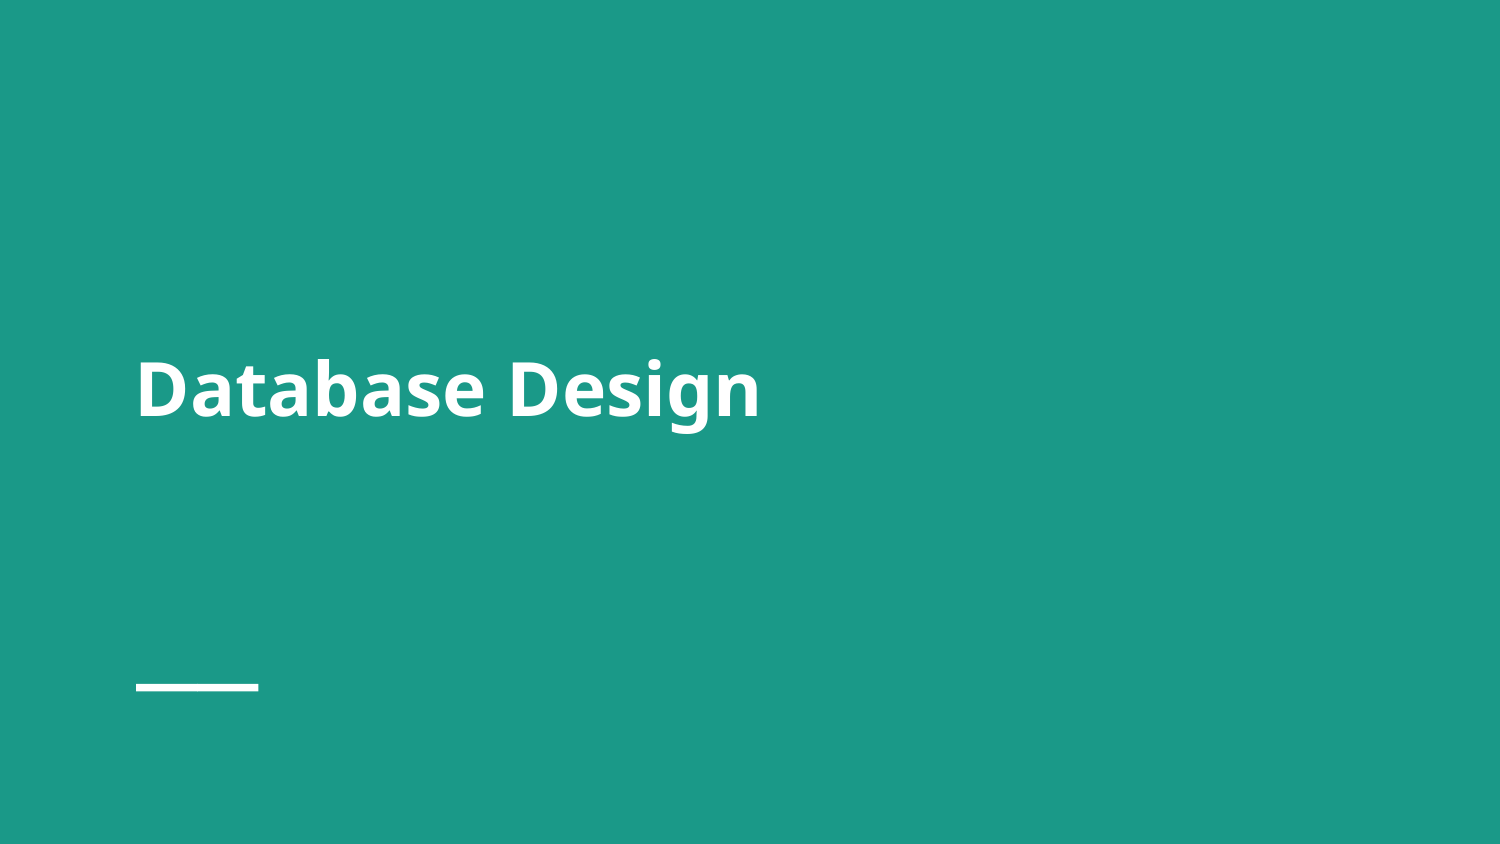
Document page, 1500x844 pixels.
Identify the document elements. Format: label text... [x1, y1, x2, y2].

title Database Design [119, 141, 1272, 632]
